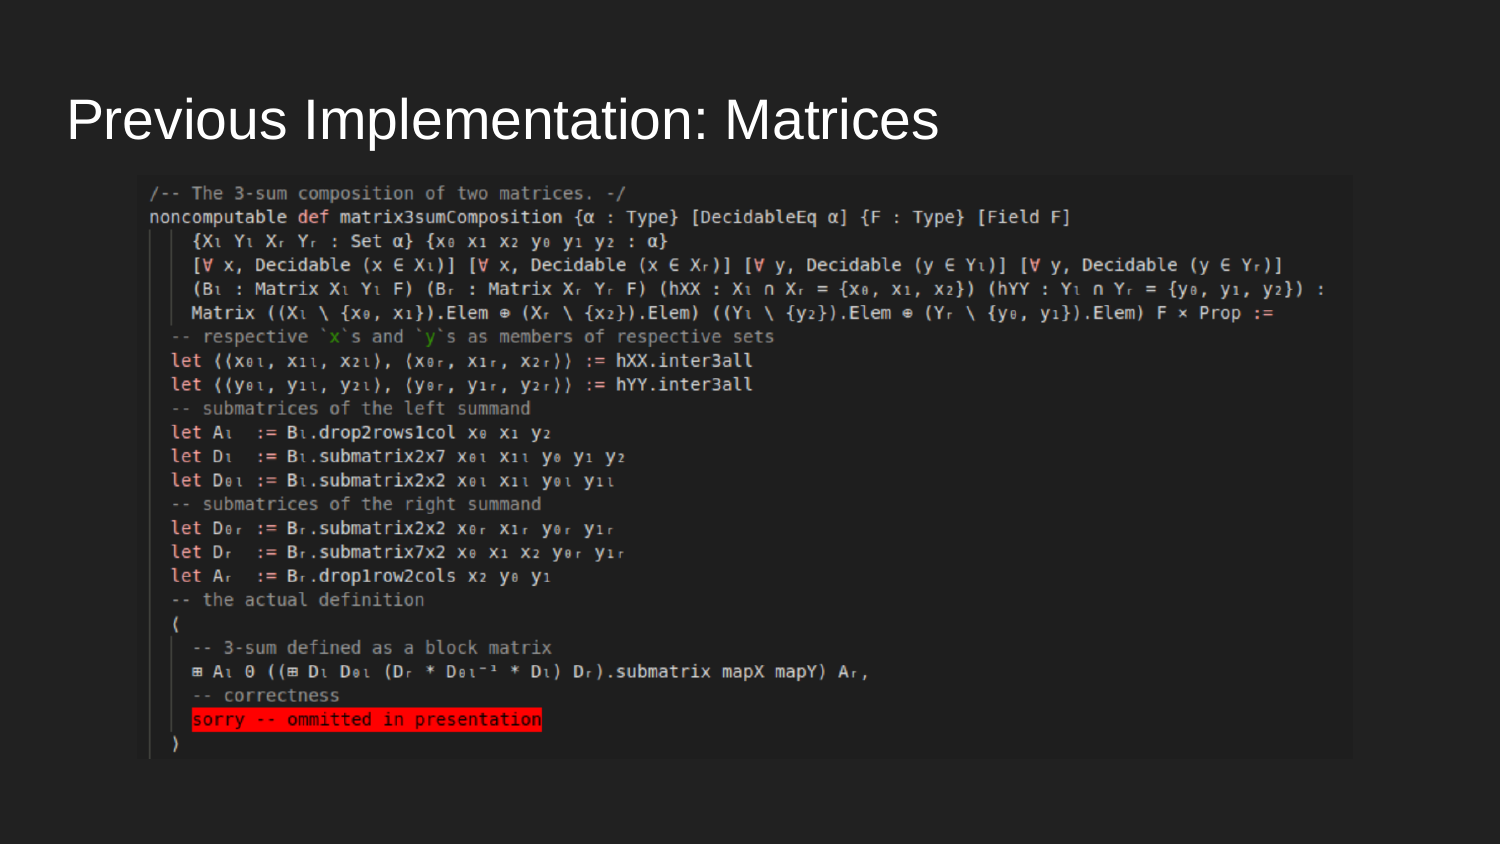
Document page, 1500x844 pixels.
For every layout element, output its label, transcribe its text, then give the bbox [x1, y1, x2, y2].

picture [137, 175, 1353, 759]
title Previous Implementation: Matrices [51, 72, 1449, 167]
